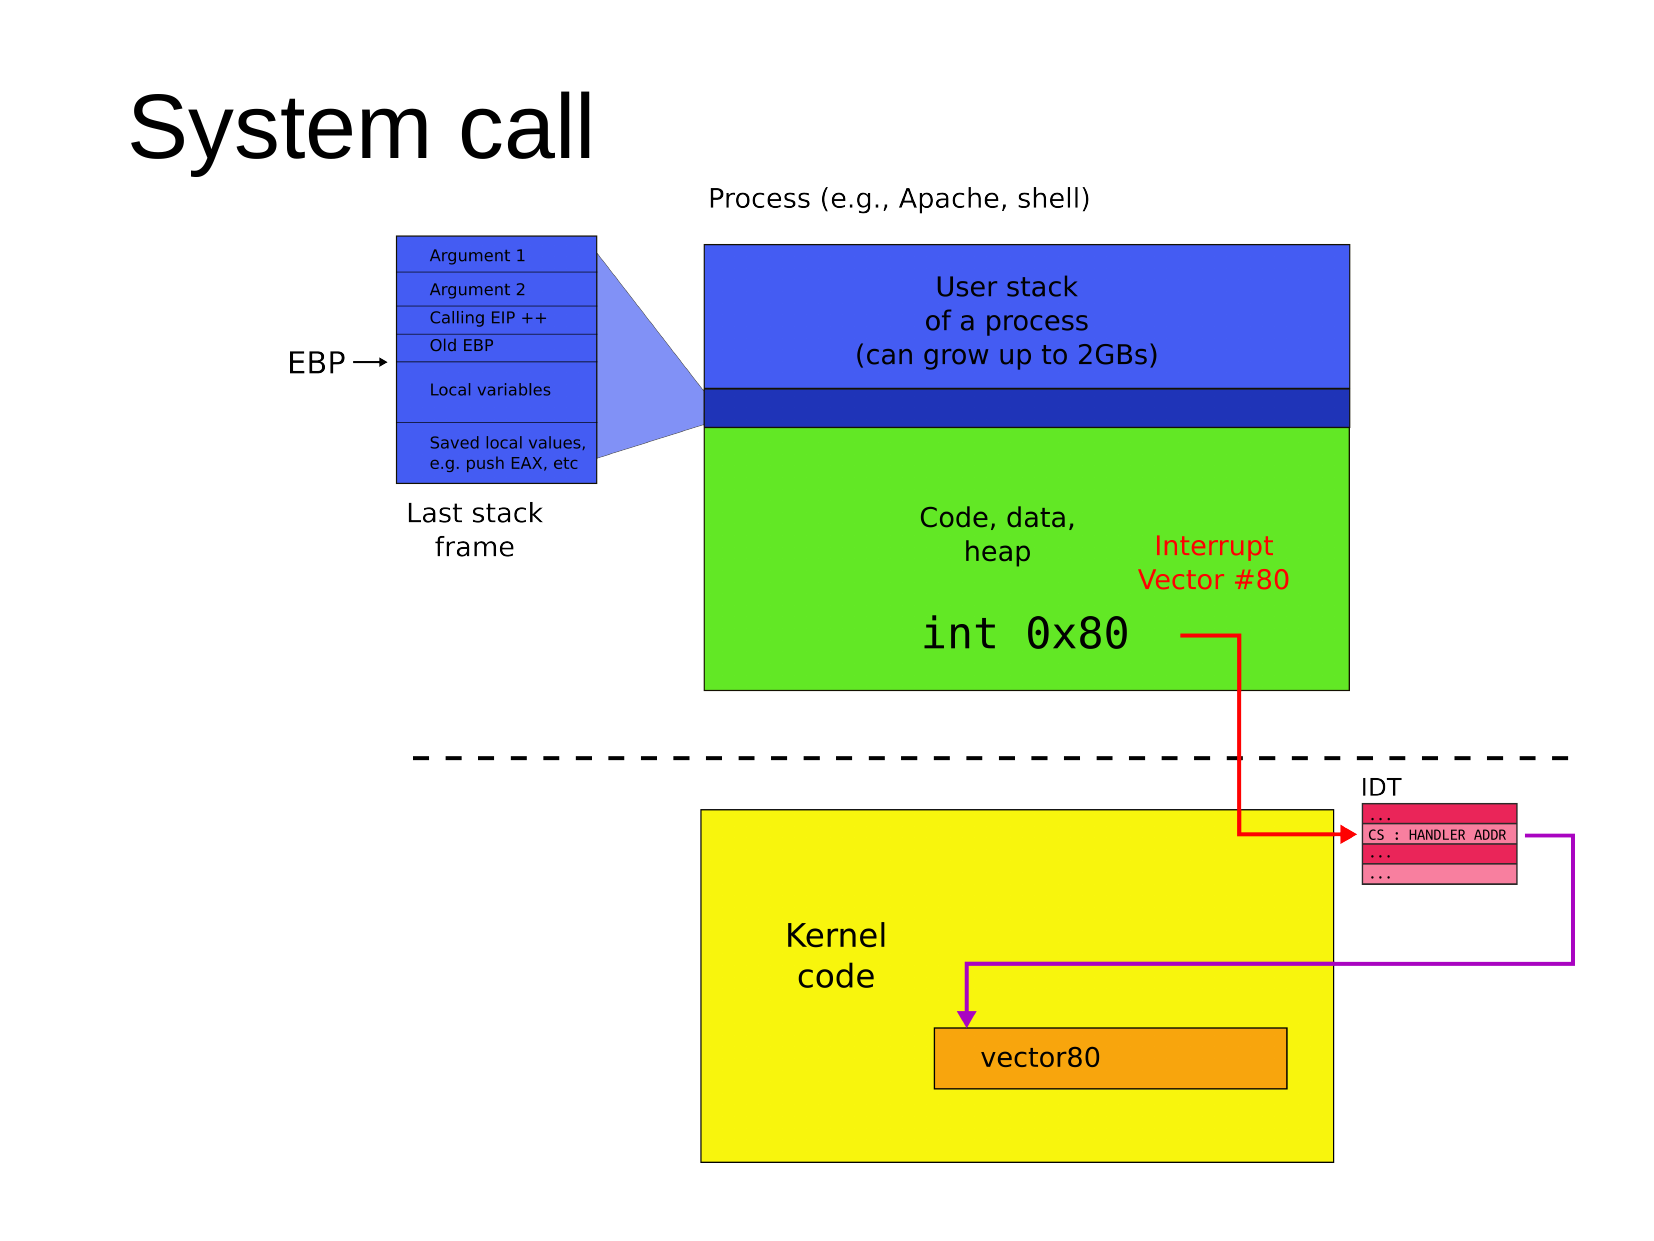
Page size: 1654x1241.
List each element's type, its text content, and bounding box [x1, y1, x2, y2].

picture [290, 187, 1575, 1163]
title System call [11, 37, 713, 207]
